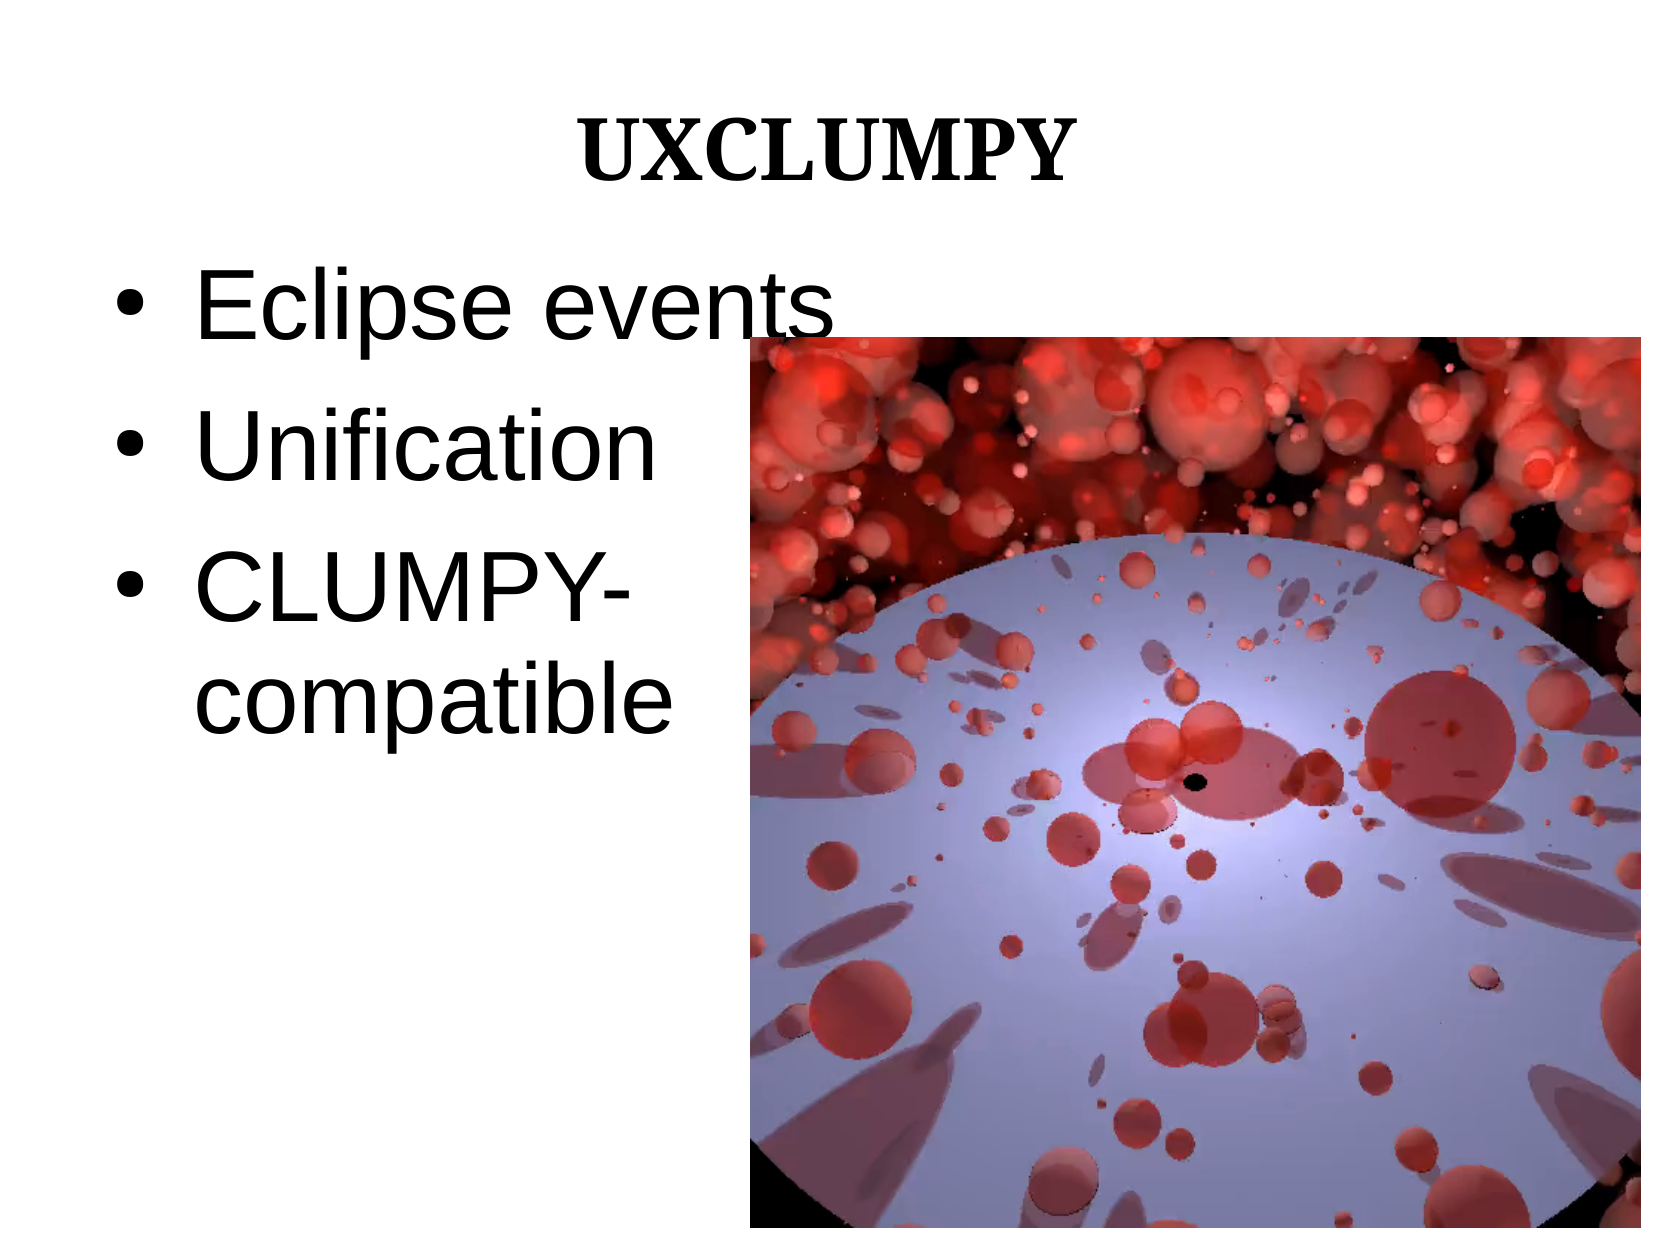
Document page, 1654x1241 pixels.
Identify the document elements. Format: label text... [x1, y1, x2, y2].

title UXCLUMPY [82, 43, 1571, 251]
list Eclipse events Unification CLUMPY- compatible [94, 248, 1583, 969]
text_box [750, 336, 1642, 1229]
